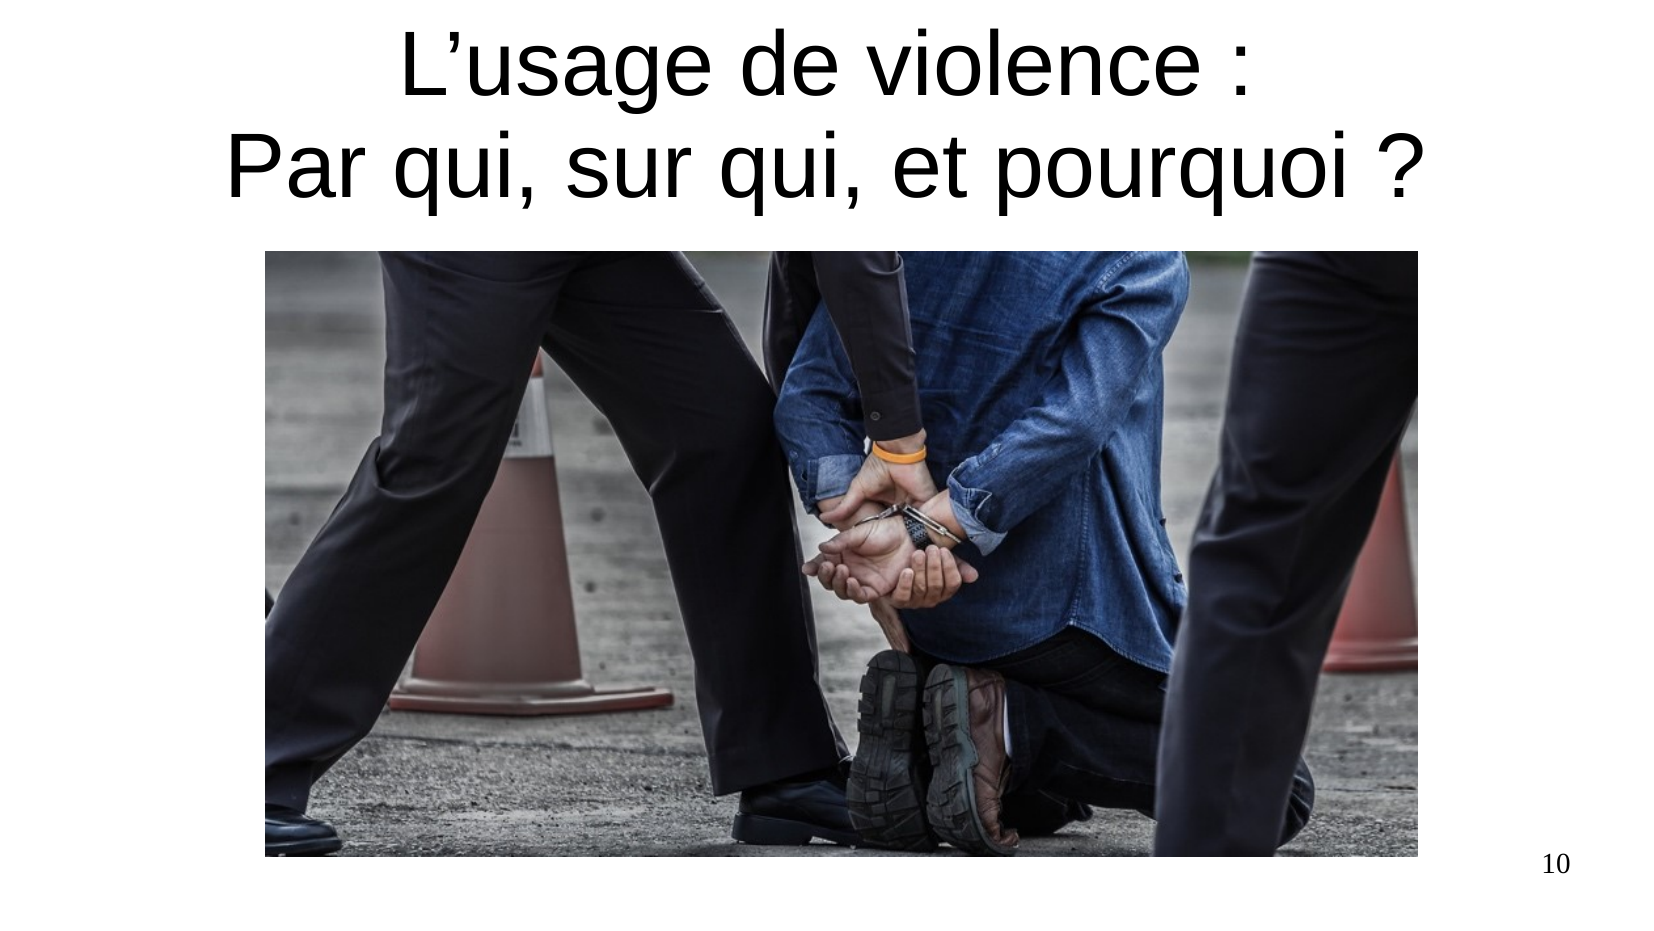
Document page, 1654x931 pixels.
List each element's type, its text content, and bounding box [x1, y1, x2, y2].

title L’usage de violence : Par qui, sur qui, et pourquoi ? [82, 12, 1571, 218]
picture [265, 251, 1418, 857]
